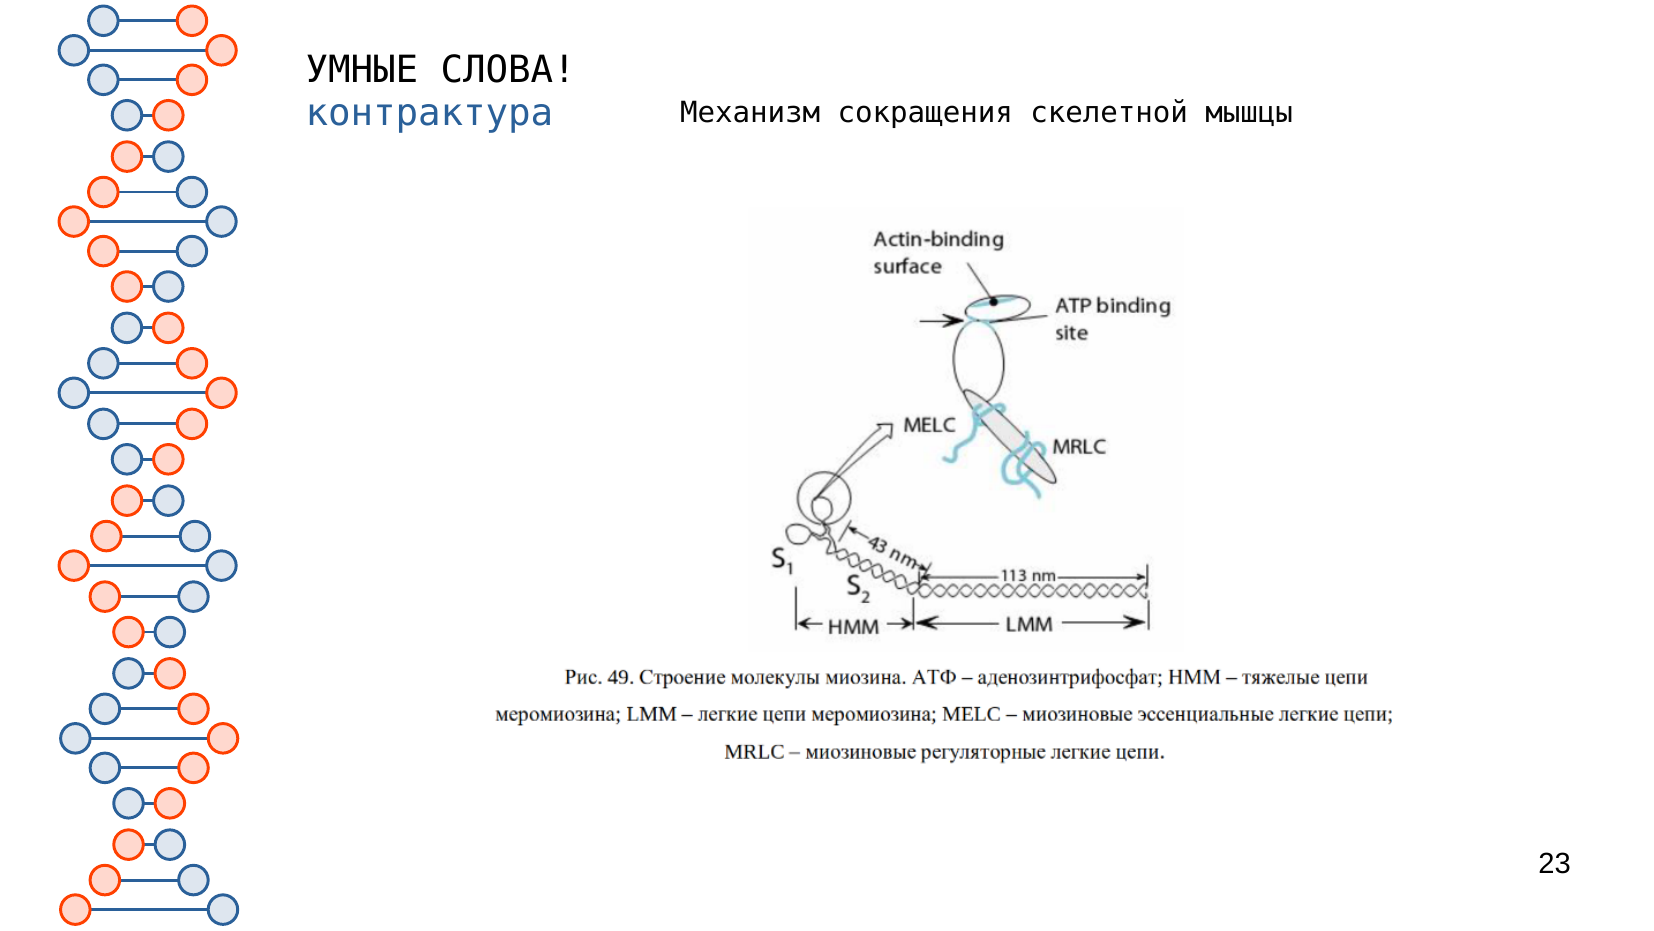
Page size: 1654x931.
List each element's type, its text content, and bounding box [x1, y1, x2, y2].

text_box УМНЫЕ СЛОВА! контрактура [290, 40, 591, 142]
title Механизм сокращения скелетной мышцы [265, 35, 1595, 189]
picture [461, 202, 1407, 789]
